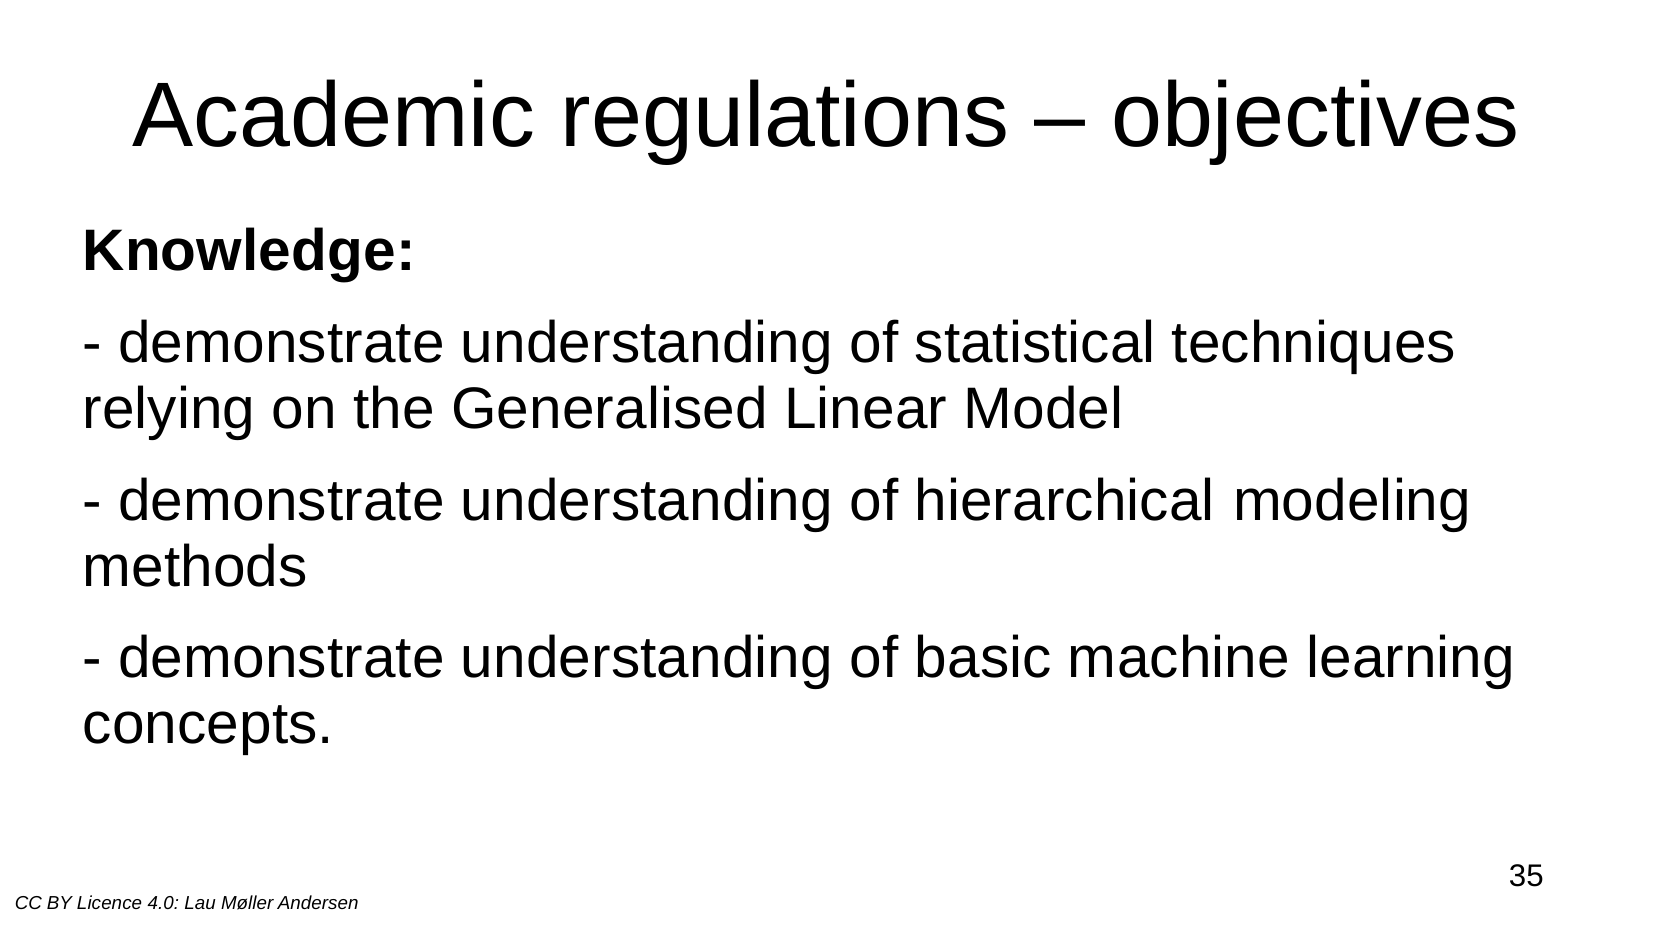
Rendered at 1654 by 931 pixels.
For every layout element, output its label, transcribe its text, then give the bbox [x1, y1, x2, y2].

list Knowledge: - demonstrate understanding of statistical techniques relying on the Generalised Linear Model - demonstrate understanding of hierarchical modeling methods - demonstrate understanding of basic machine learning concepts. [82, 217, 1571, 758]
title Academic regulations – objectives [82, 37, 1571, 193]
text_box CC BY Licence 4.0: Lau Møller Andersen [0, 885, 387, 921]
text_box <nummer> [1494, 850, 1654, 921]
